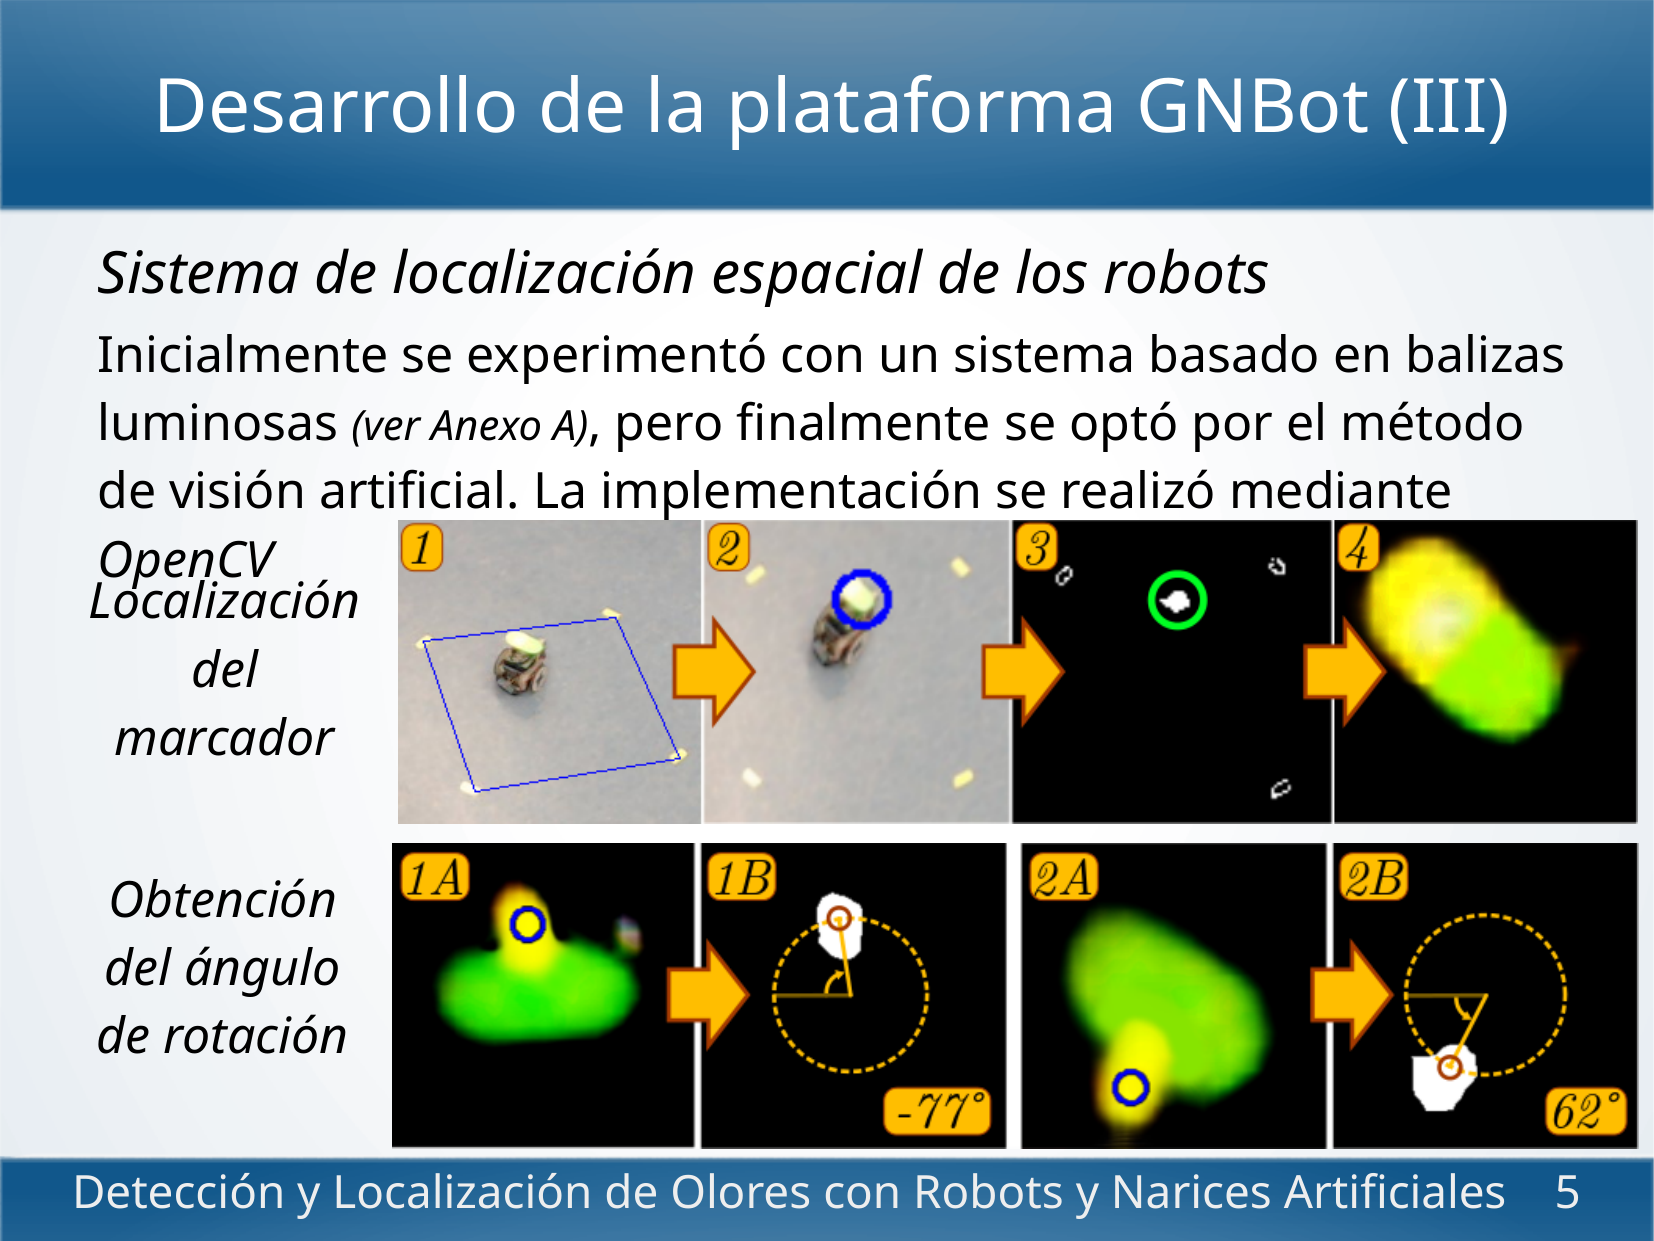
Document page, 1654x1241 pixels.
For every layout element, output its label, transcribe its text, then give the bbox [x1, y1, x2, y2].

text_box Inicialmente se experimentó con un sistema basado en balizas luminosas (ver Anexo A), pero finalmente se optó por el método de visión artificial. La implementación se realizó mediante OpenCV [82, 311, 1589, 1149]
text_box Obtención del ángulo de rotación [70, 856, 376, 1072]
text_box Localización del marcador [62, 558, 387, 774]
title Desarrollo de la plataforma GNBot (III) [30, 10, 1636, 196]
text_box Sistema de localización espacial de los robots [82, 223, 1537, 311]
text_box Detección y Localización de Olores con Robots y Narices Artificiales 5 [0, 1148, 1654, 1241]
picture [0, 0, 1654, 1149]
